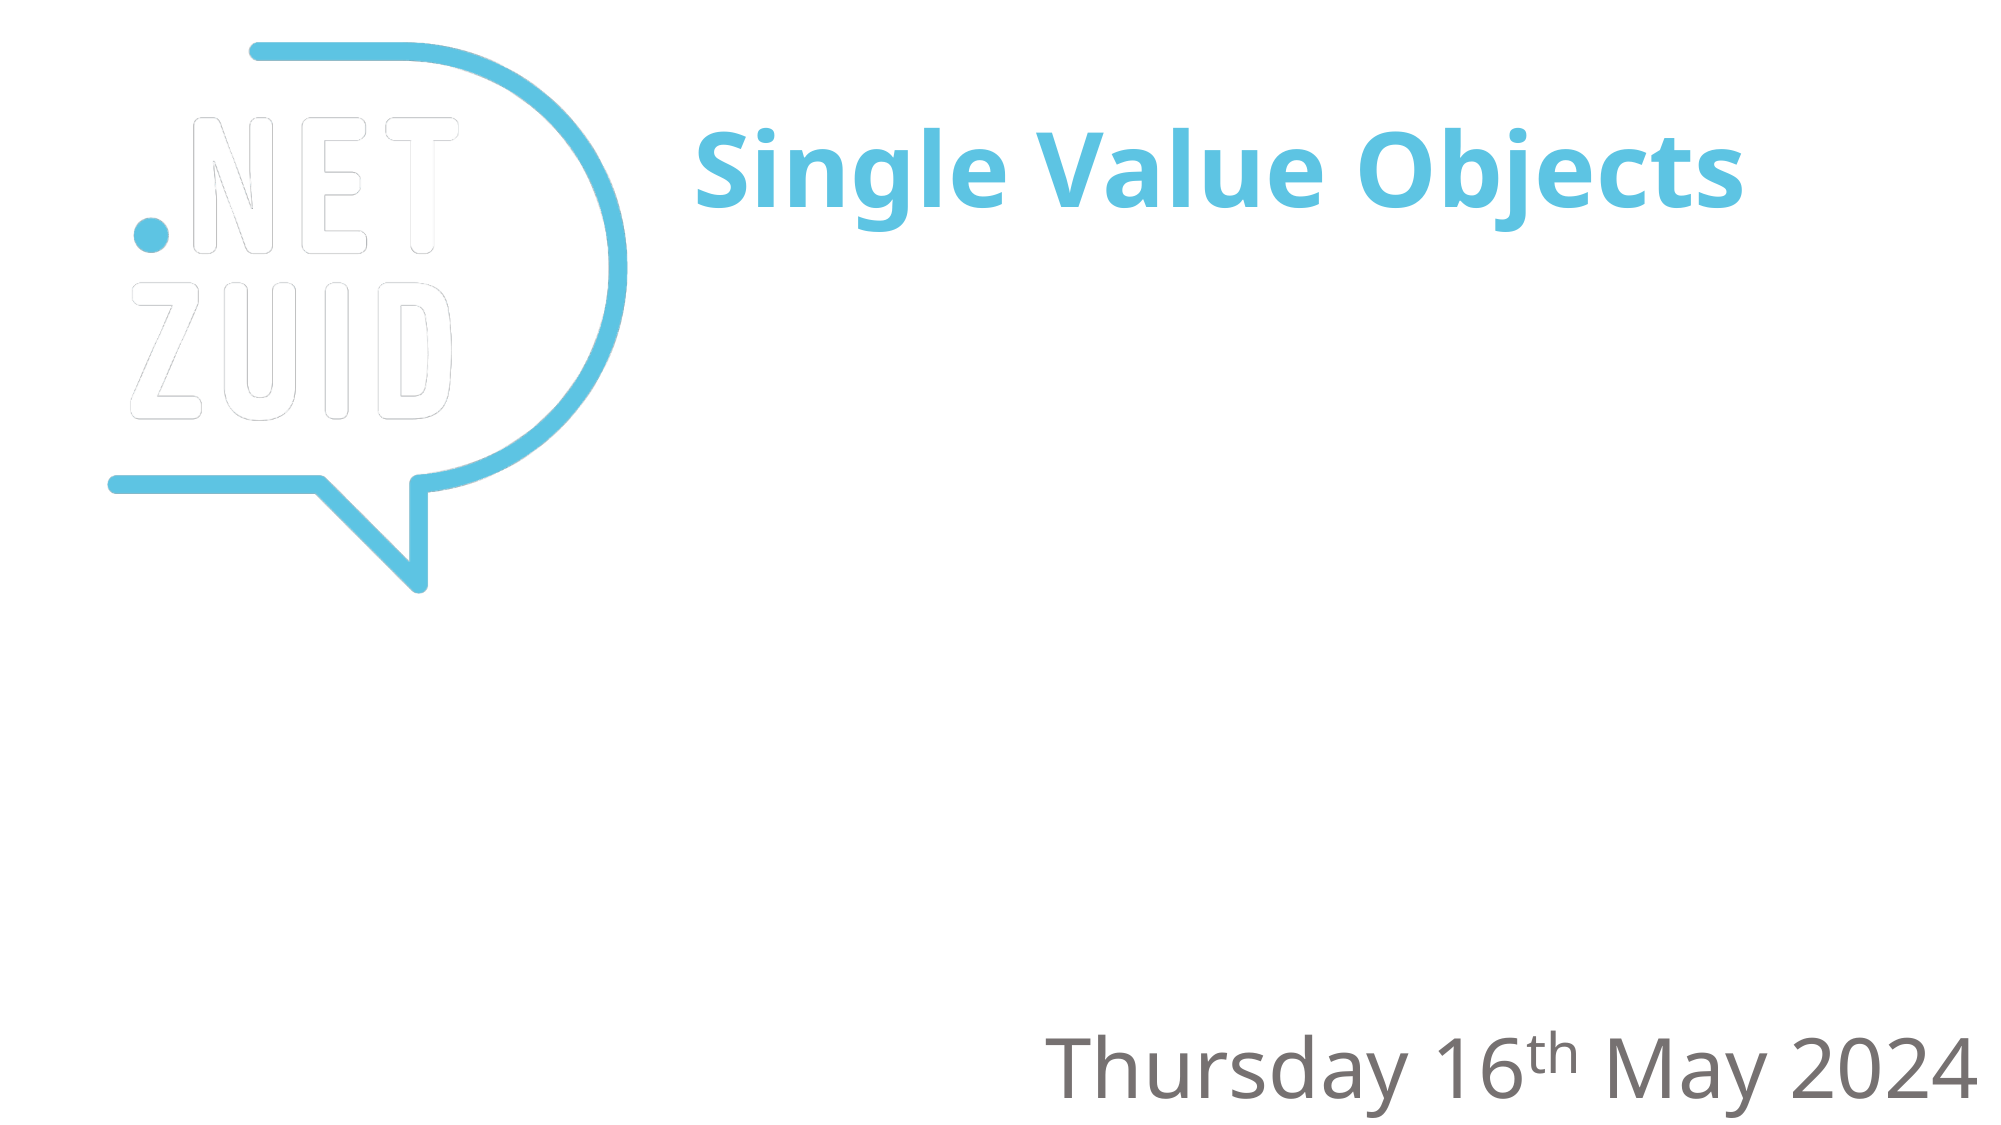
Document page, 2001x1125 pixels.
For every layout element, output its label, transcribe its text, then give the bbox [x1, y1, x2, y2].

text_box Single Value Objects where DDD and Functional Programming share forces [678, 96, 2000, 440]
text_box Thursday 16th May 2024 [1030, 1007, 2000, 1124]
picture [107, 43, 628, 594]
